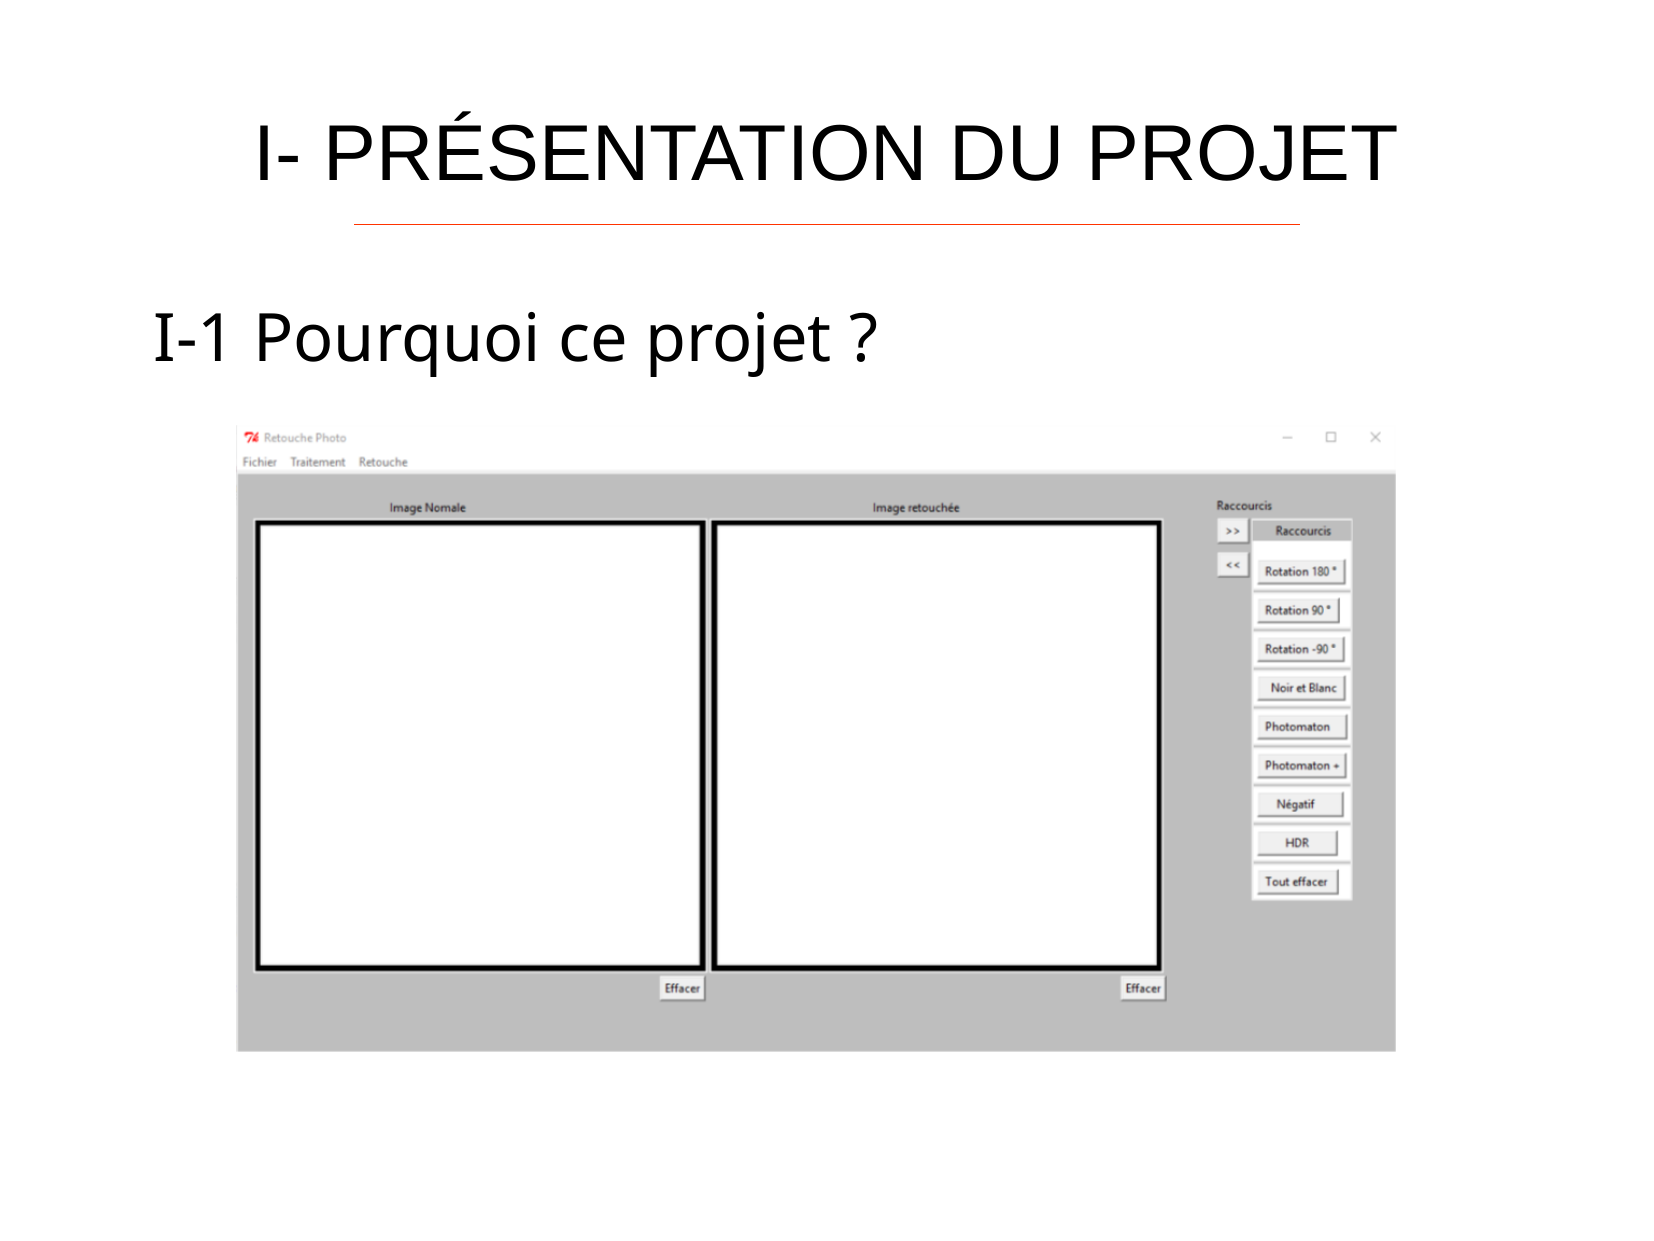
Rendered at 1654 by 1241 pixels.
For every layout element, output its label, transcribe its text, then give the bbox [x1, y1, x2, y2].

picture [236, 425, 1396, 1052]
list I-1 Pourquoi ce projet ? [82, 290, 1571, 1010]
title I- PRÉSENTATION DU PROJET [82, 49, 1571, 257]
